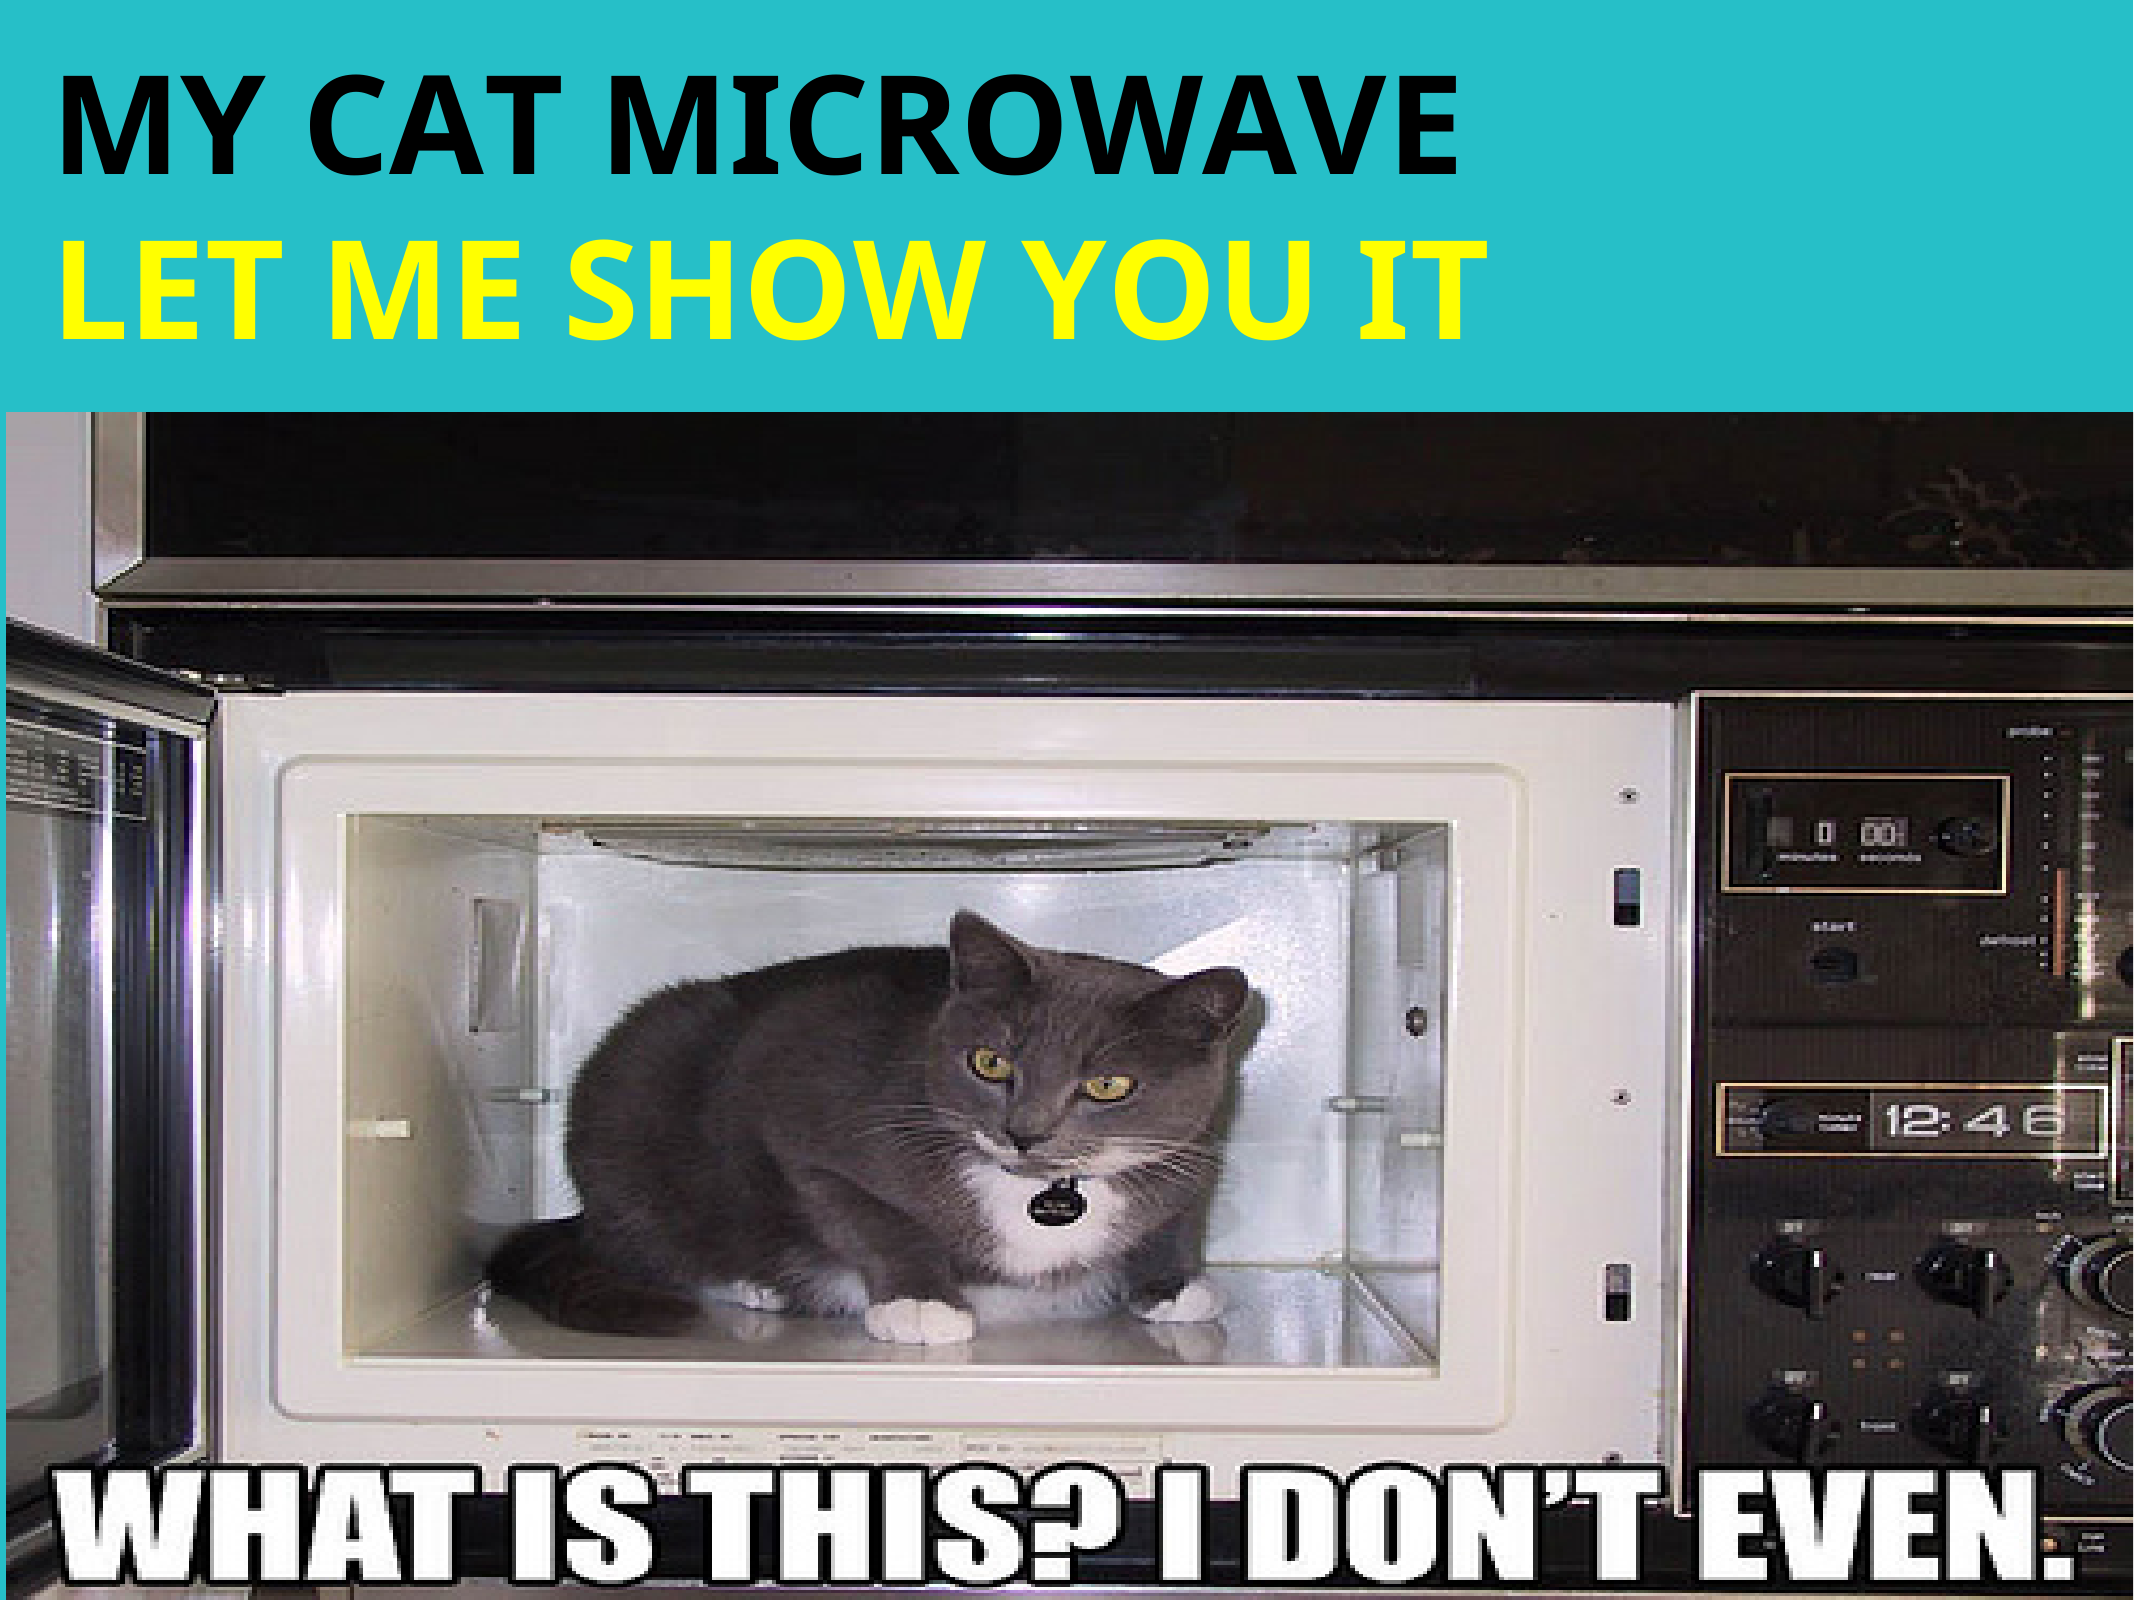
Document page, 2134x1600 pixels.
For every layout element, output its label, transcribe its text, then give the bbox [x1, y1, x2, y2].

text_box MY CAT MICROWAVE LET ME SHOW YOU IT [41, 37, 2134, 412]
picture [6, 412, 2134, 1600]
